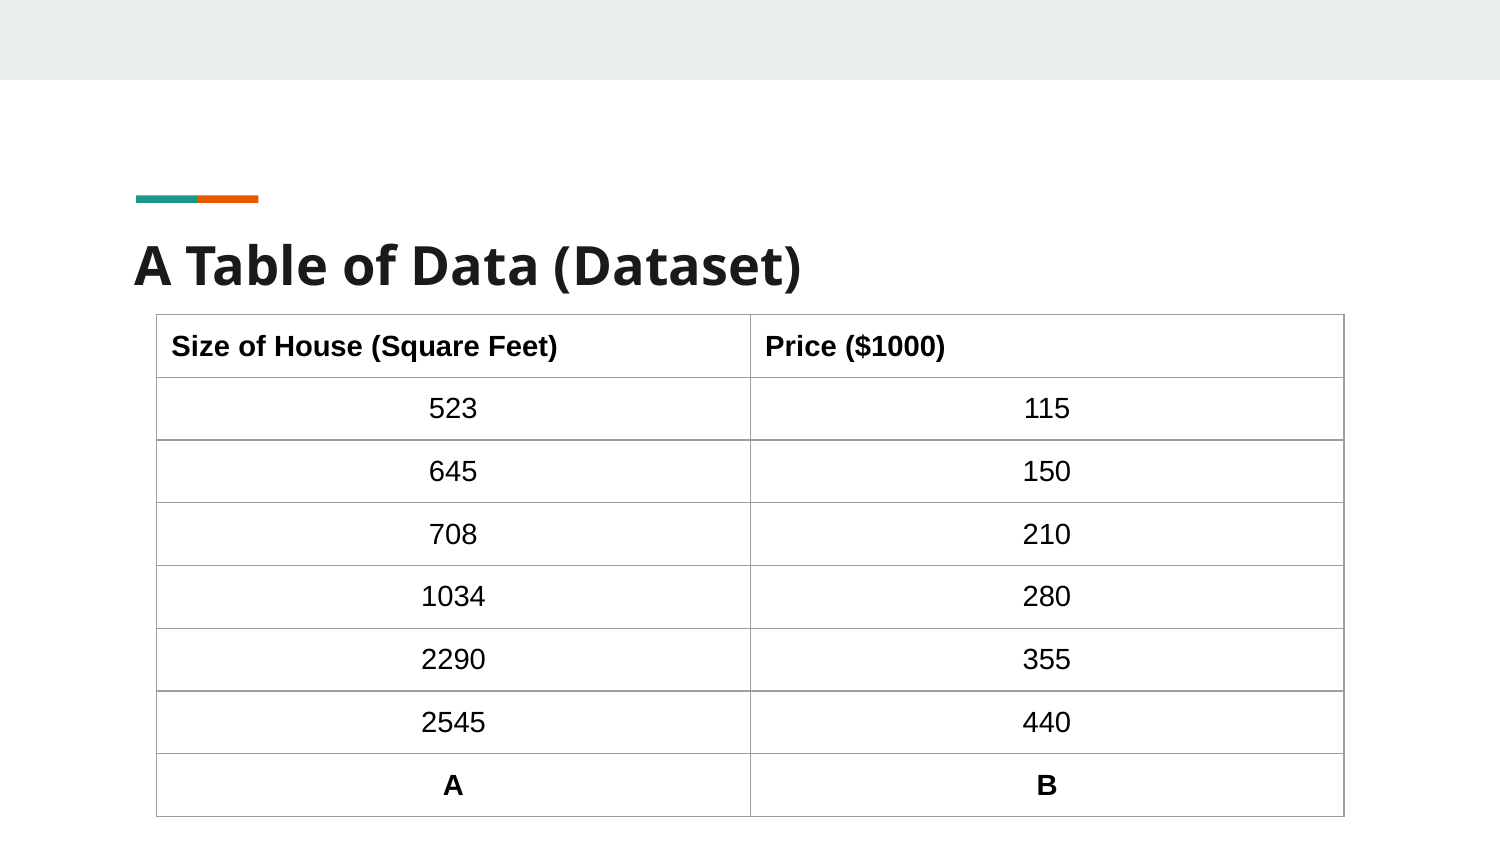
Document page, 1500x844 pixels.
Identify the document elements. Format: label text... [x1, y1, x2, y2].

title A Table of Data (Dataset) [119, 216, 1381, 305]
table_cell B [751, 754, 1343, 816]
table_cell 150 [751, 441, 1343, 502]
table_cell 645 [157, 441, 750, 502]
table_cell 280 [751, 566, 1343, 628]
table_cell 1034 [157, 566, 750, 628]
table_cell 708 [157, 503, 750, 565]
table_cell 115 [751, 378, 1343, 439]
table_cell 210 [751, 503, 1343, 565]
table_cell A [157, 754, 750, 816]
table_header Price ($1000) [751, 315, 1343, 377]
table_cell 523 [157, 378, 750, 439]
table_header Size of House (Square Feet) [157, 315, 750, 377]
table_cell 2545 [157, 692, 750, 753]
table_cell 440 [751, 692, 1343, 753]
table_cell 355 [751, 629, 1343, 690]
table_cell 2290 [157, 629, 750, 690]
